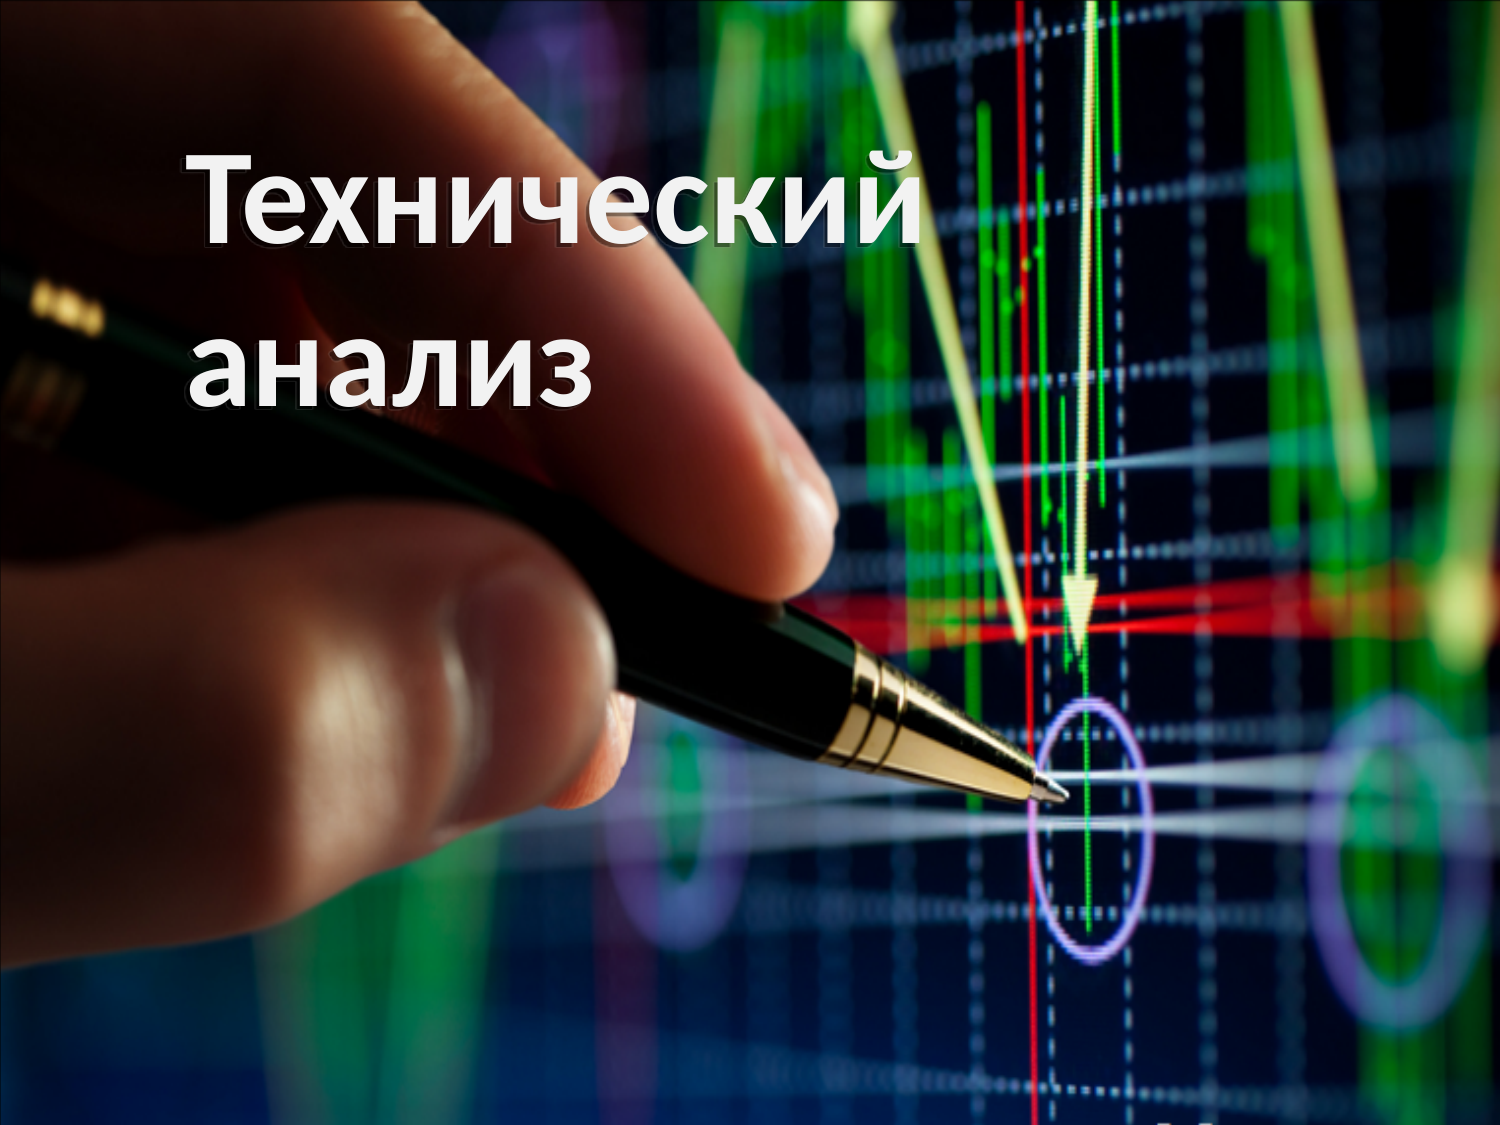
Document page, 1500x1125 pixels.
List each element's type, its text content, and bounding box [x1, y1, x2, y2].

picture [0, 0, 1500, 1125]
text_box Технический анализ [171, 101, 1243, 446]
